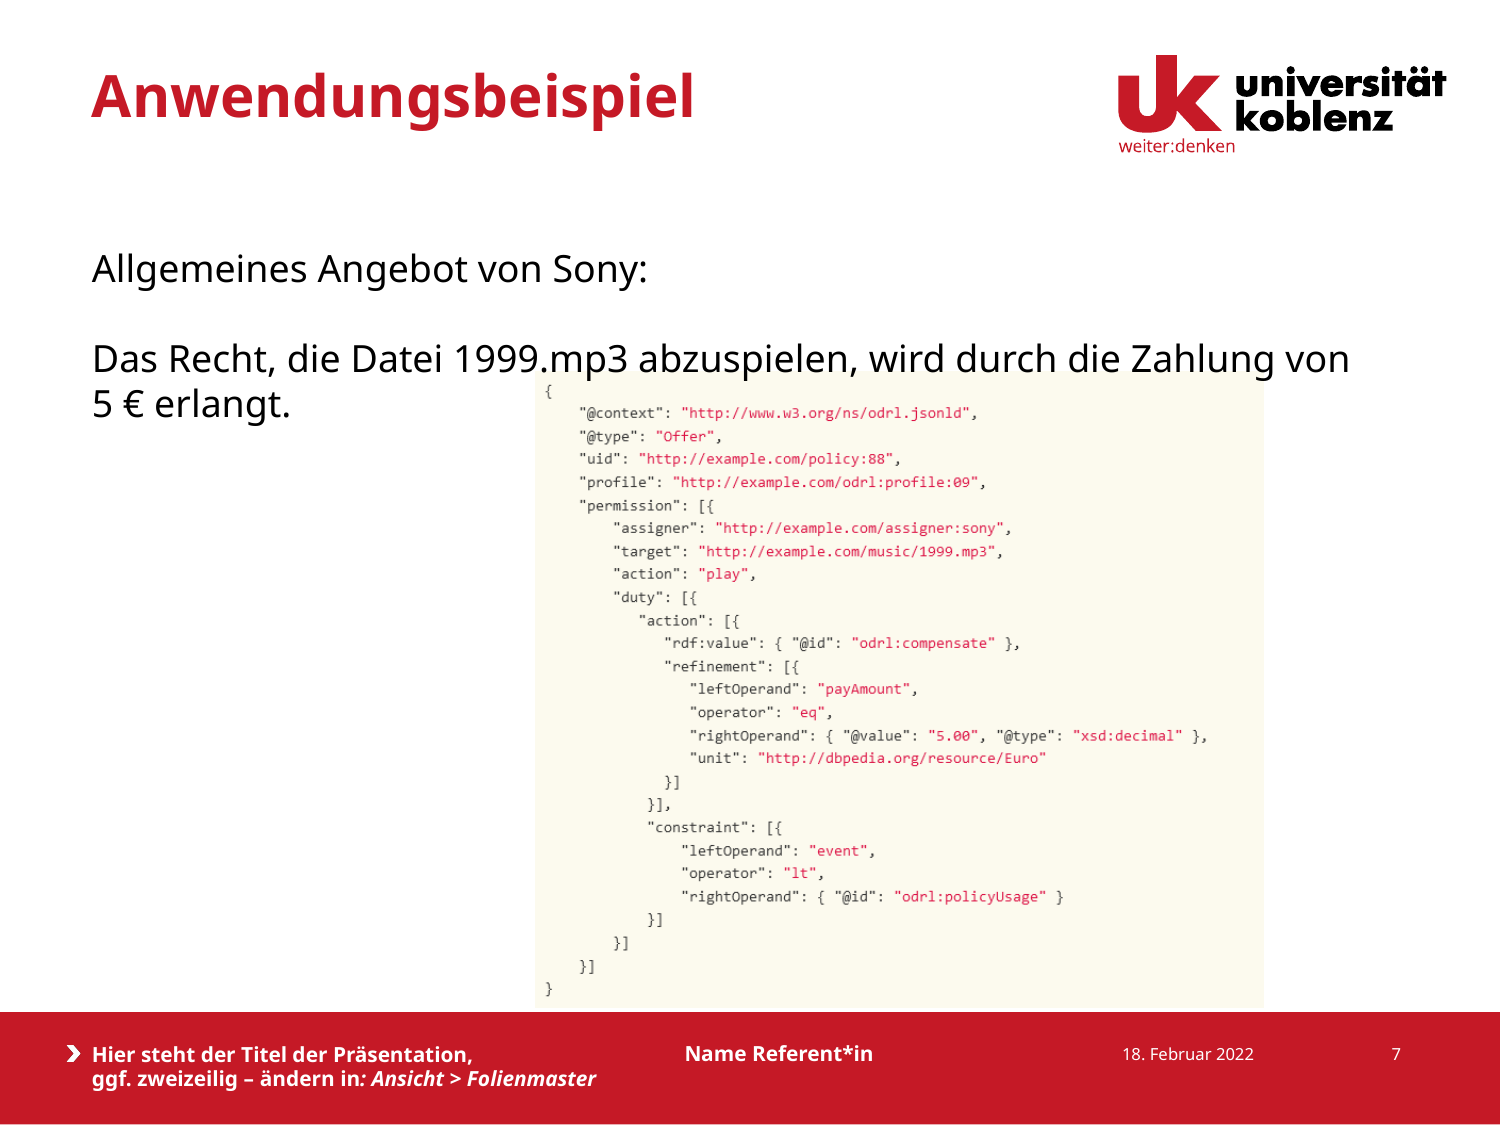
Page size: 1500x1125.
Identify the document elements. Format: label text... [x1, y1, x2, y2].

list Allgemeines Angebot von Sony: Das Recht, die Datei 1999.mp3 abzuspielen, wird durch die Zahlung von 5 € erlangt. [77, 237, 1385, 917]
title Anwendungsbeispiel [77, 59, 1371, 237]
picture [535, 917, 1264, 1008]
